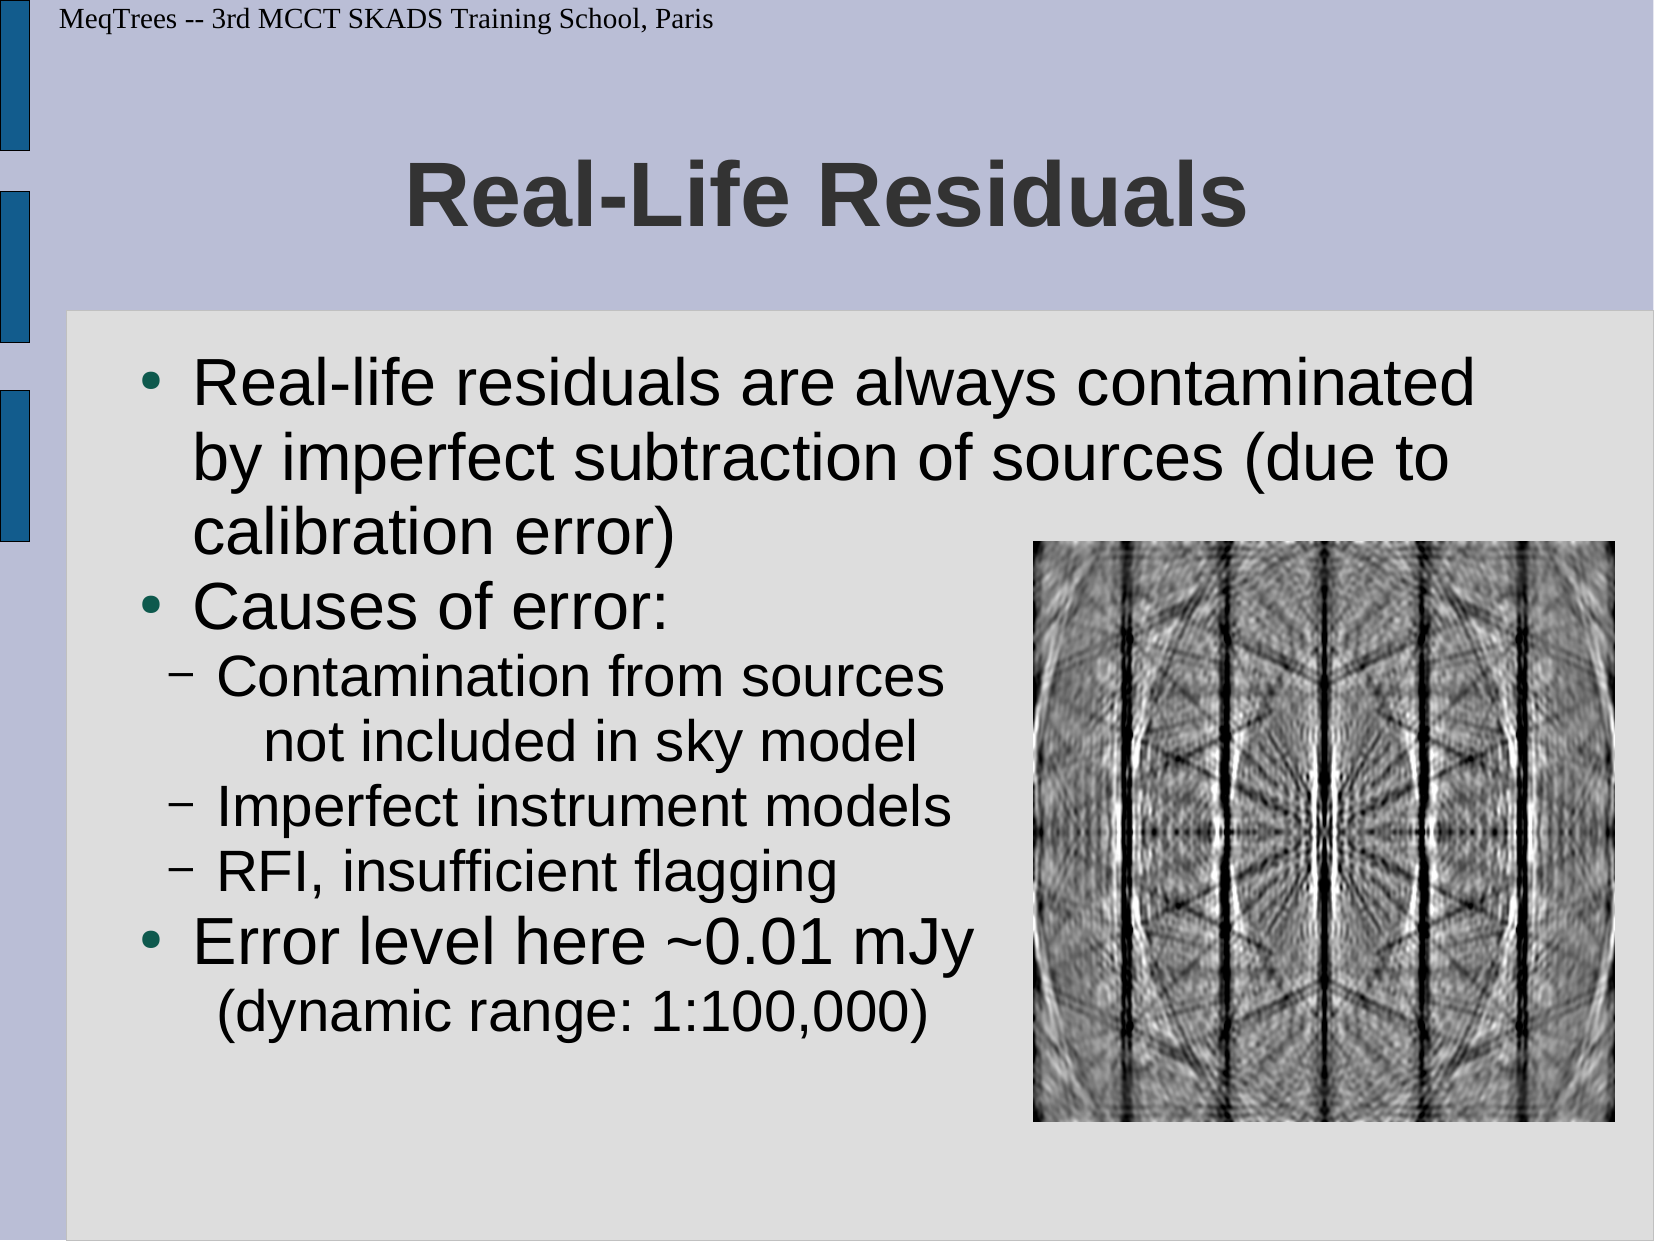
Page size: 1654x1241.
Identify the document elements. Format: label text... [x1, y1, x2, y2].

picture [1033, 541, 1615, 1123]
title Real-Life Residuals [121, 98, 1534, 291]
list Real-life residuals are always contaminated by imperfect subtraction of sources (due to calibration error) Causes of error: Contamination from sources not included in sky model Imperfect instrument models RFI, insufficient flagging Error level here ~0.01 mJy (dynamic range: 1:100,000) [121, 344, 1534, 1149]
